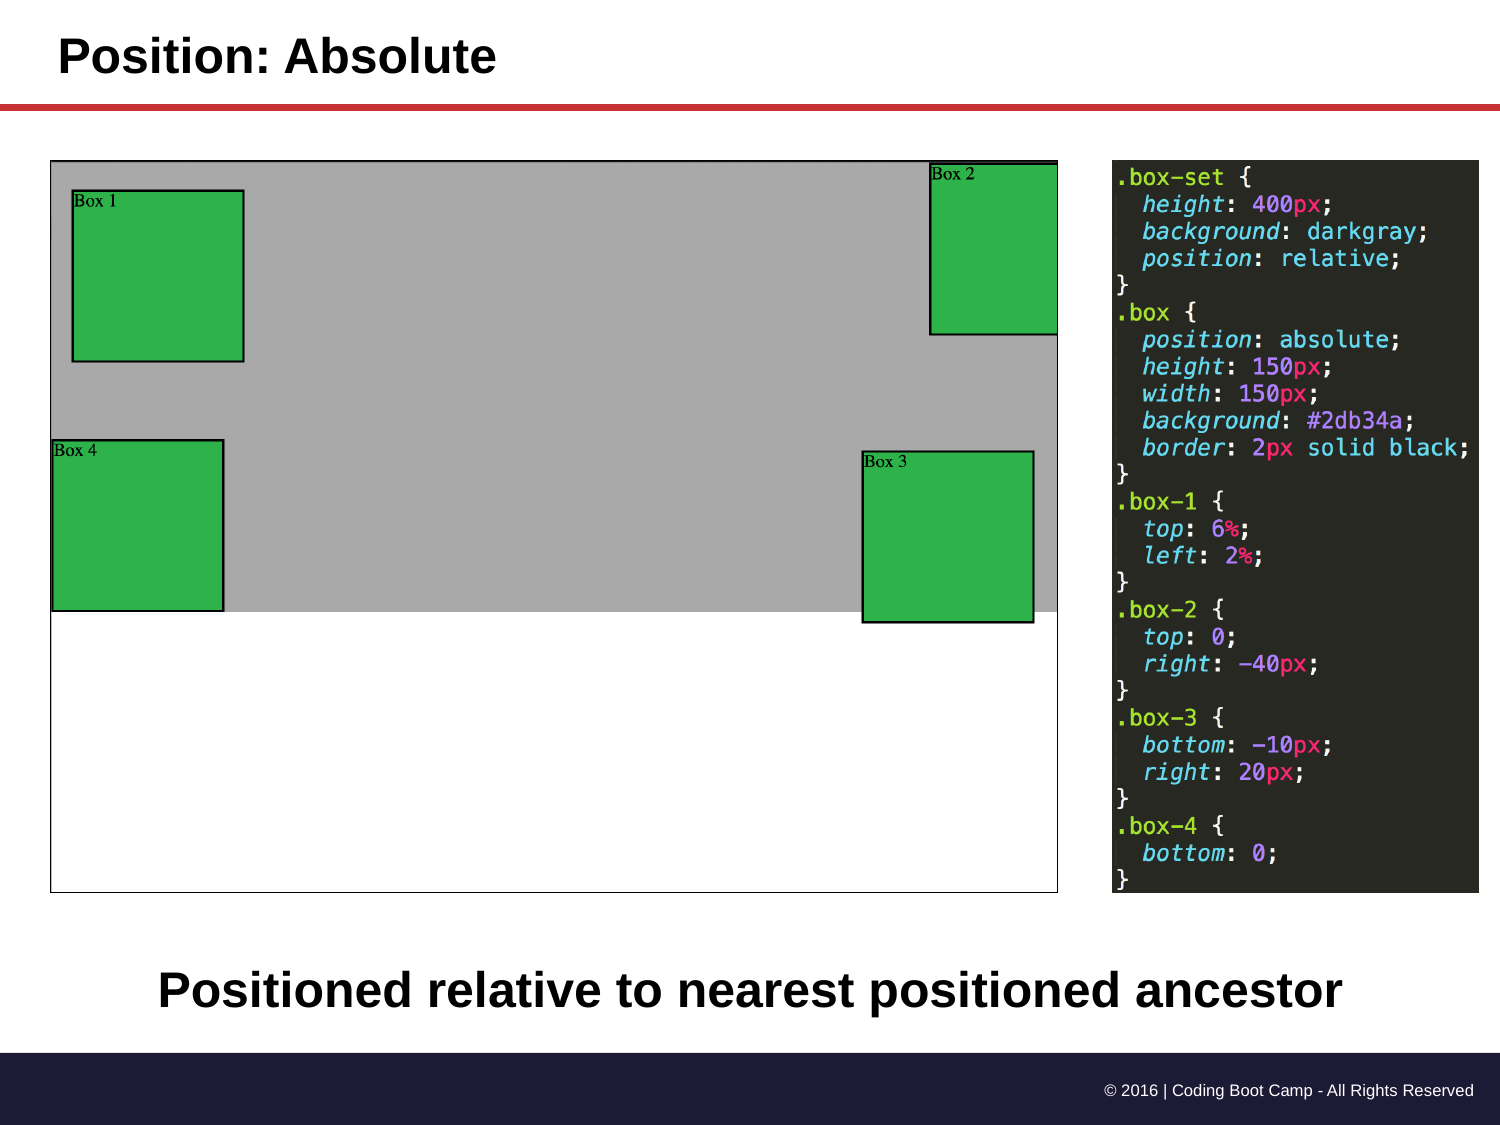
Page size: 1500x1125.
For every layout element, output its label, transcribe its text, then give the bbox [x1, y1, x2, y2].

picture [50, 160, 1058, 893]
text_box Positioned relative to nearest positioned ancestor [149, 949, 1438, 1025]
picture [1112, 160, 1479, 893]
text_box Position: Absolute [50, 16, 913, 91]
